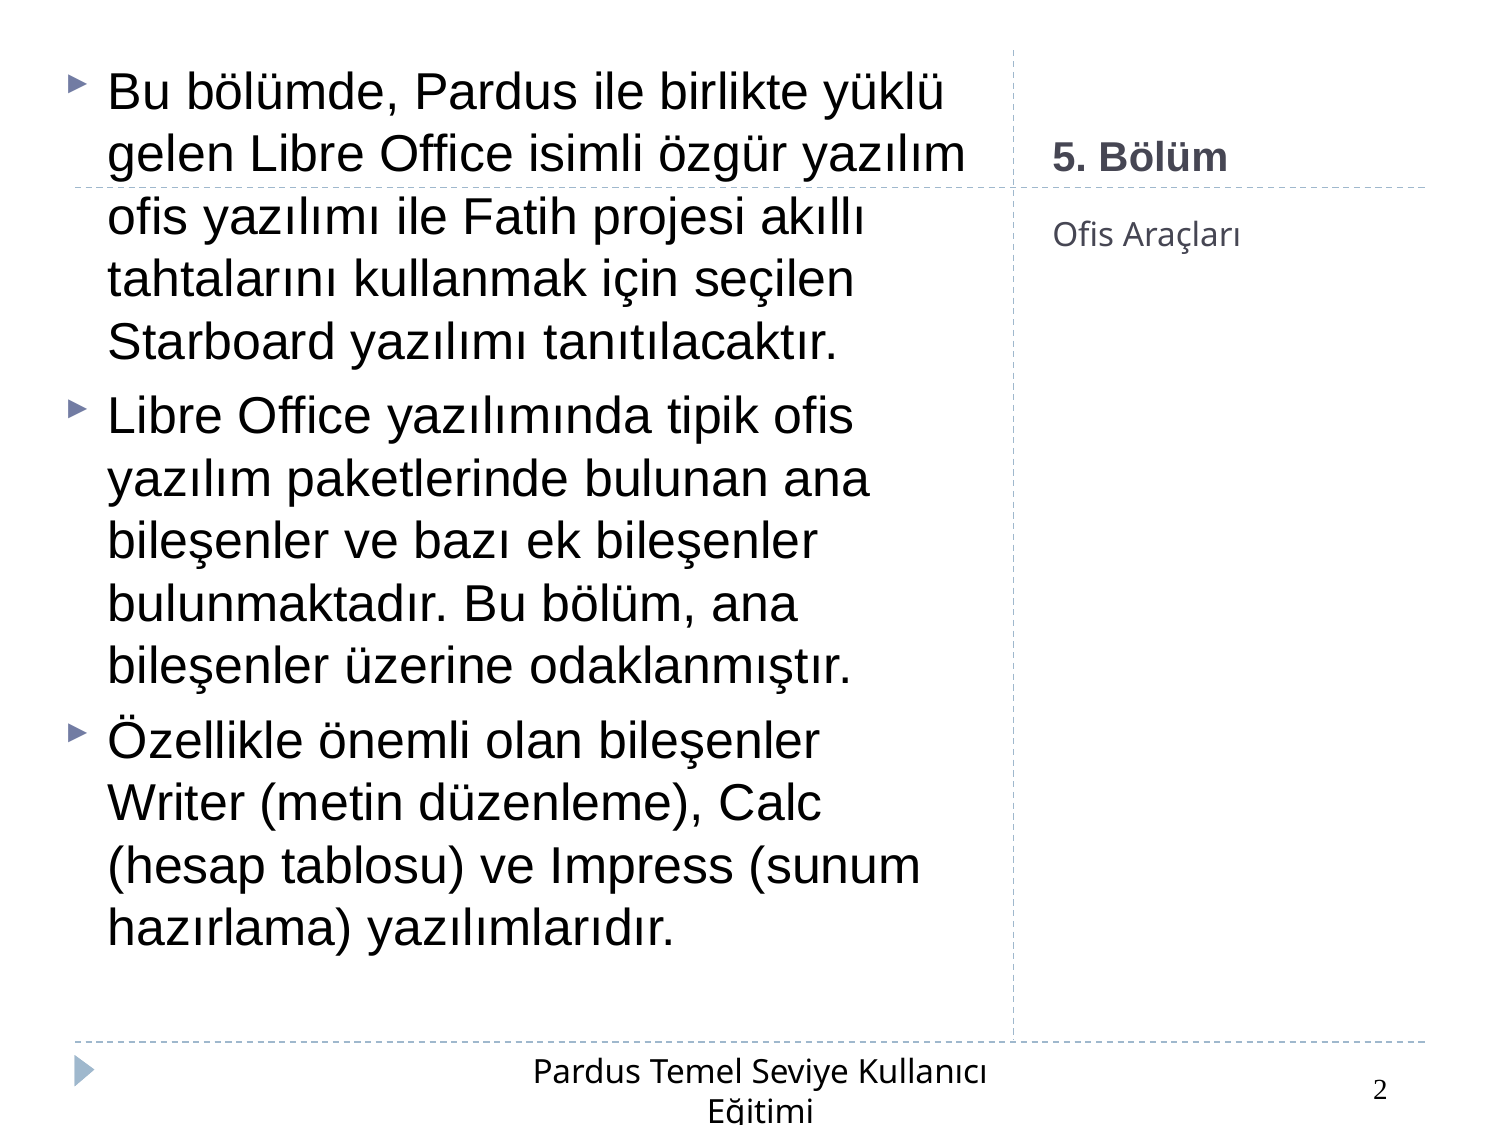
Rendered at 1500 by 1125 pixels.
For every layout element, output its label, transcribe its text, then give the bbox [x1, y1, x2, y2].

list Bu bölümde, Pardus ile birlikte yüklü gelen Libre Office isimli özgür yazılım ofis yazılımı ile Fatih projesi akıllı tahtalarını kullanmak için seçilen Starboard yazılımı tanıtılacaktır. Libre Office yazılımında tipik ofis yazılım paketlerinde bulunan ana bileşenler ve bazı ek bileşenler bulunmaktadır. Bu bölüm, ana bileşenler üzerine odaklanmıştır. Özellikle önemli olan bileşenler Writer (metin düzenleme), Calc (hesap tablosu) ve Impress (sunum hazırlama) yazılımlarıdır. [50, 50, 988, 988]
list Ofis Araçları [1037, 200, 1450, 995]
title 5. Bölüm [1037, 50, 1450, 188]
